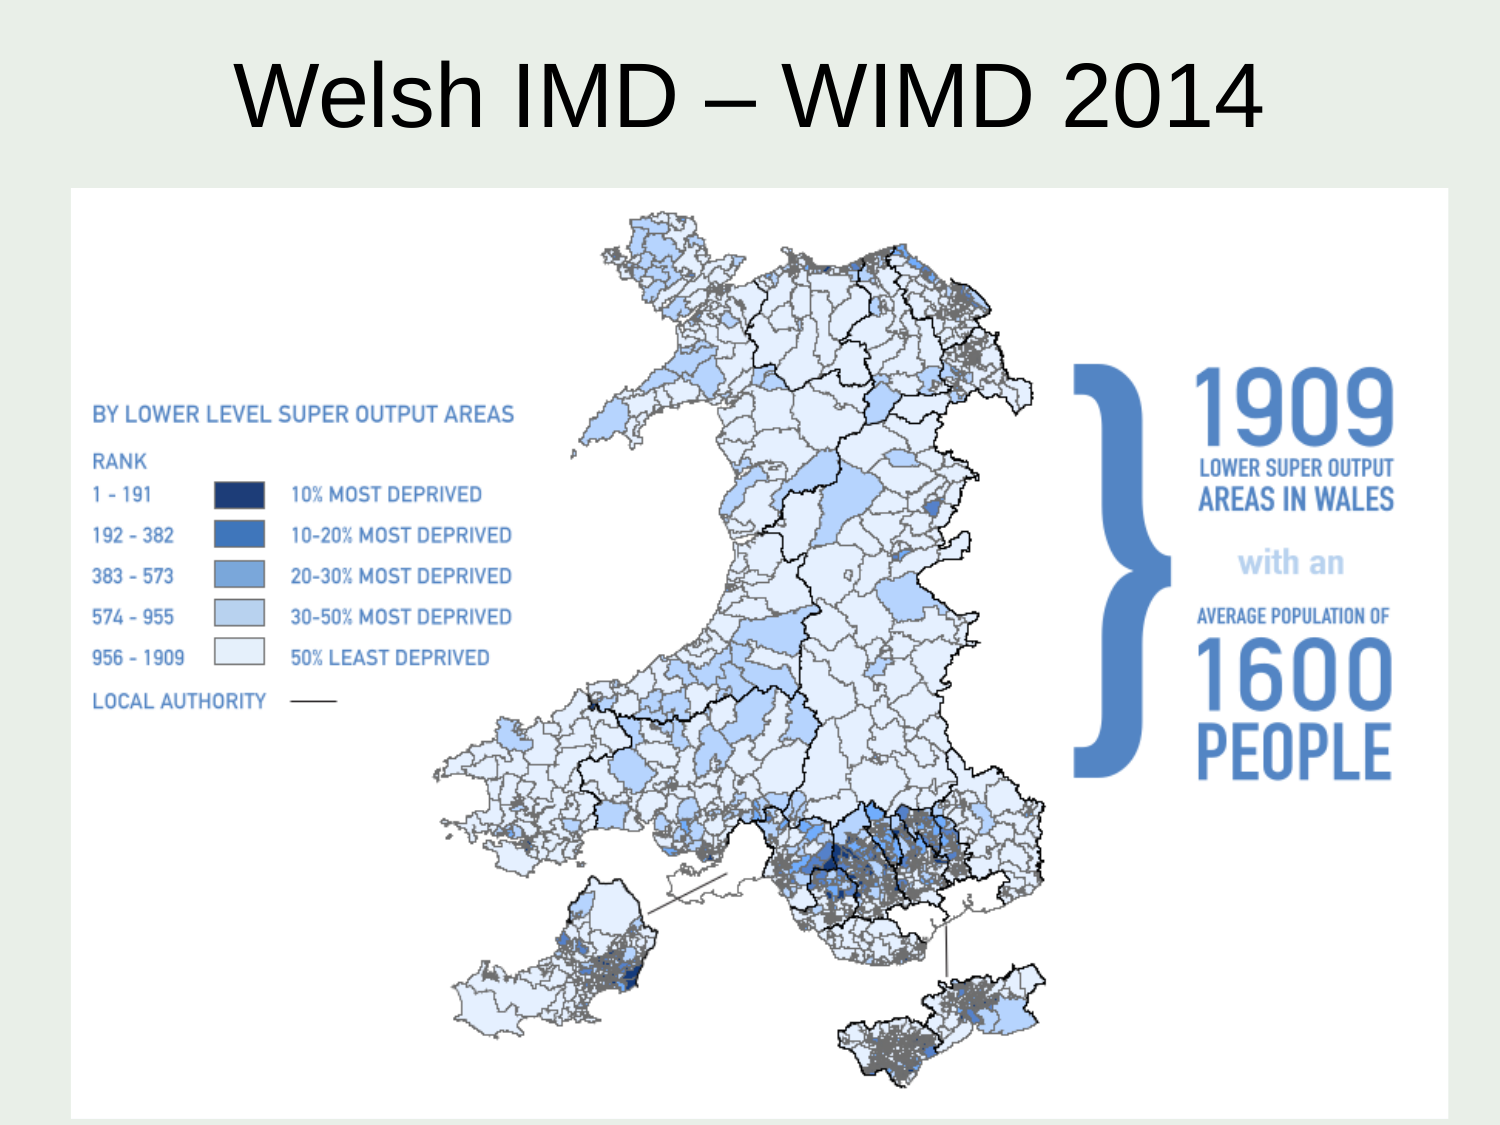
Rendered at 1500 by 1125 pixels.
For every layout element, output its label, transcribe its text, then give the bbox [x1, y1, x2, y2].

title Welsh IMD – WIMD 2014 [75, 2, 1425, 188]
picture [70, 188, 1449, 1119]
